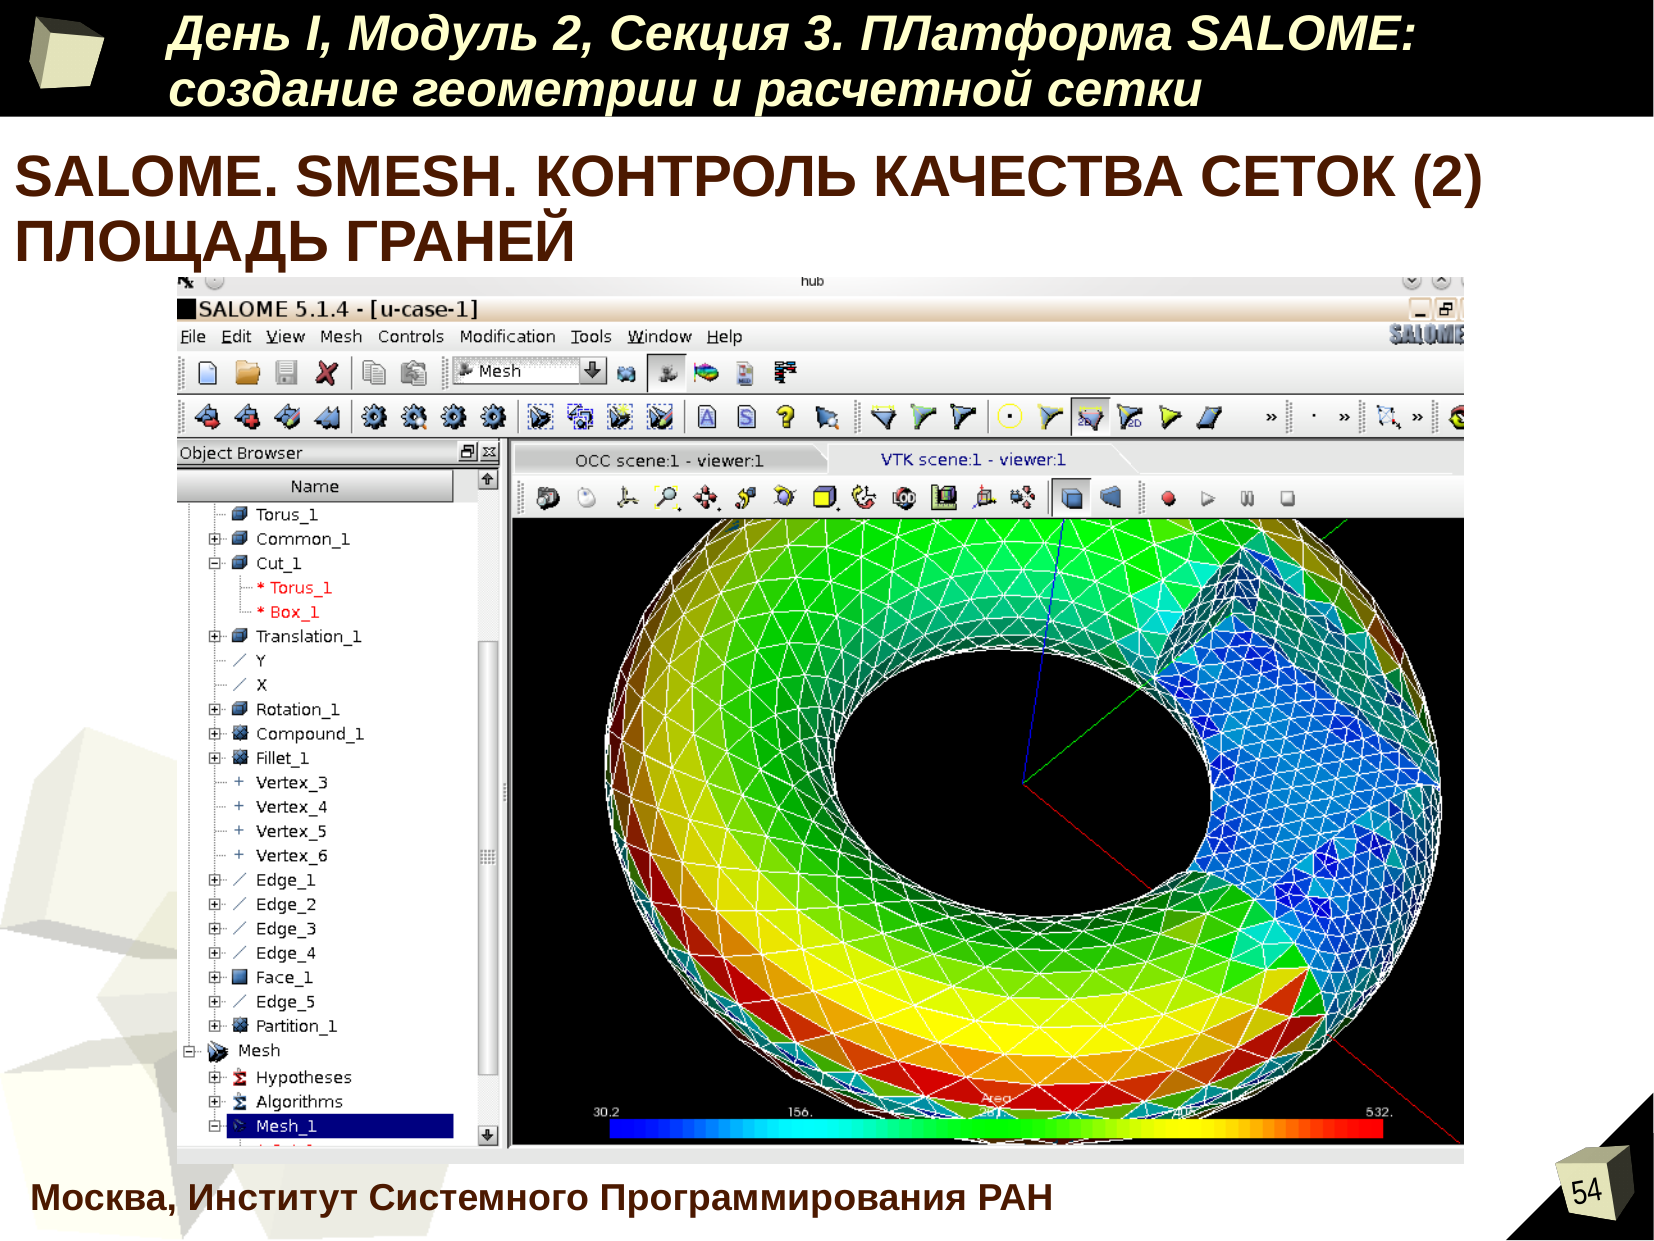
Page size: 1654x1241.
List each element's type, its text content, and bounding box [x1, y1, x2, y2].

text_box SALOME. SMESH. КОНТРОЛЬ КАЧЕСТВА СЕТОК (2) ПЛОЩАДЬ ГРАНЕЙ [0, 136, 1654, 281]
picture [0, 281, 1464, 1241]
picture [464, 1193, 472, 1198]
